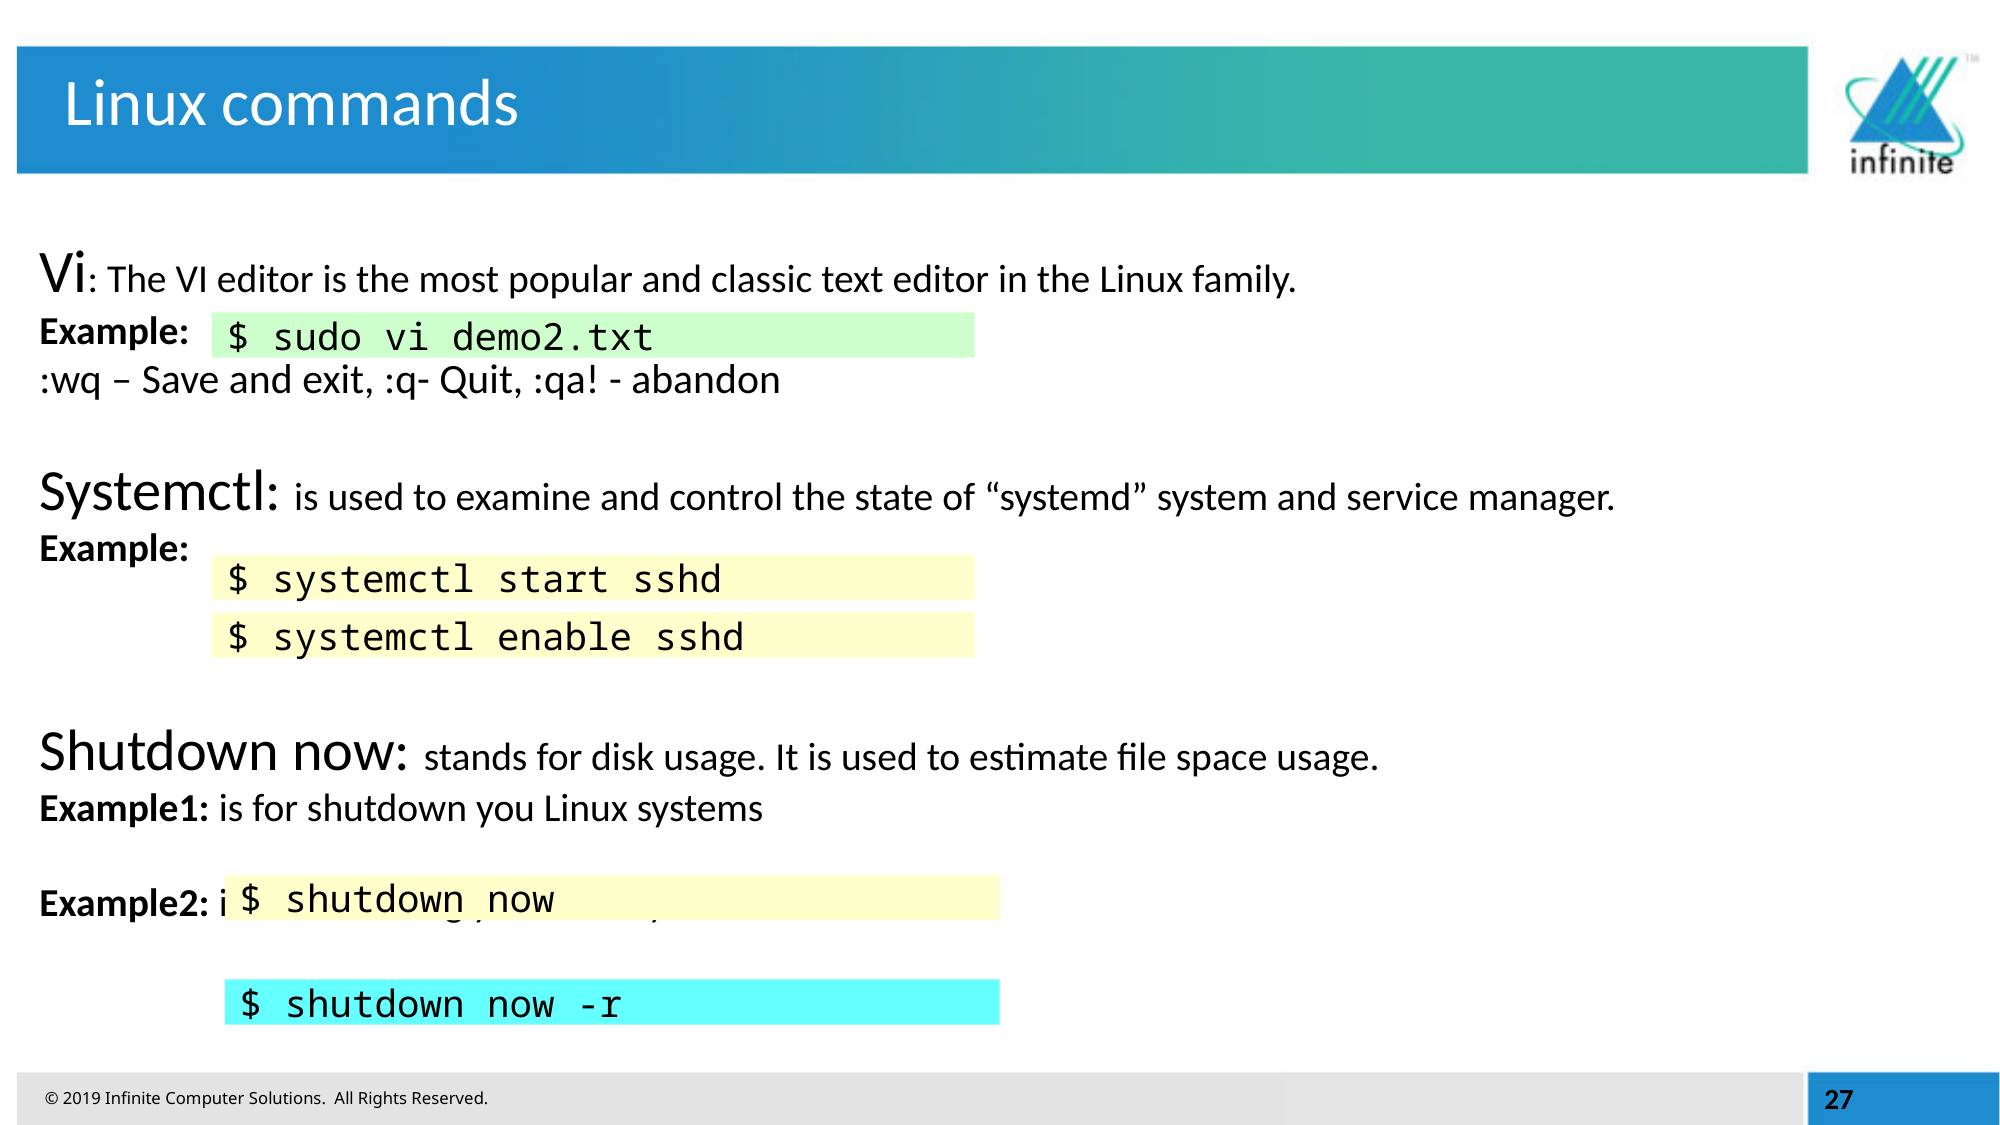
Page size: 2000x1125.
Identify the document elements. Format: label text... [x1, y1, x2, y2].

picture [16, 0, 2000, 1125]
title Linux commands [49, 51, 1913, 182]
text_box $ systemctl enable sshd [212, 612, 975, 658]
text_box Vi: The VI editor is the most popular and classic text editor in the Linux family. Example: :wq – Save and exit, :q- Quit, :qa! - abandon Systemctl: is used to examine and control the state of “systemd” system and service manager. Example: Shutdown now: stands for disk usage. It is used to estimate file space usage. Example1: is for shutdown you Linux systems Example2: is for rebooting you Linux systems [24, 224, 1813, 1125]
text_box $ systemctl start sshd [212, 554, 975, 600]
text_box $ shutdown now [224, 874, 1000, 921]
slide_number <number> [1813, 1073, 2000, 1125]
text_box $ sudo vi demo2.txt [212, 312, 975, 358]
text_box $ shutdown now -r [224, 979, 1000, 1025]
